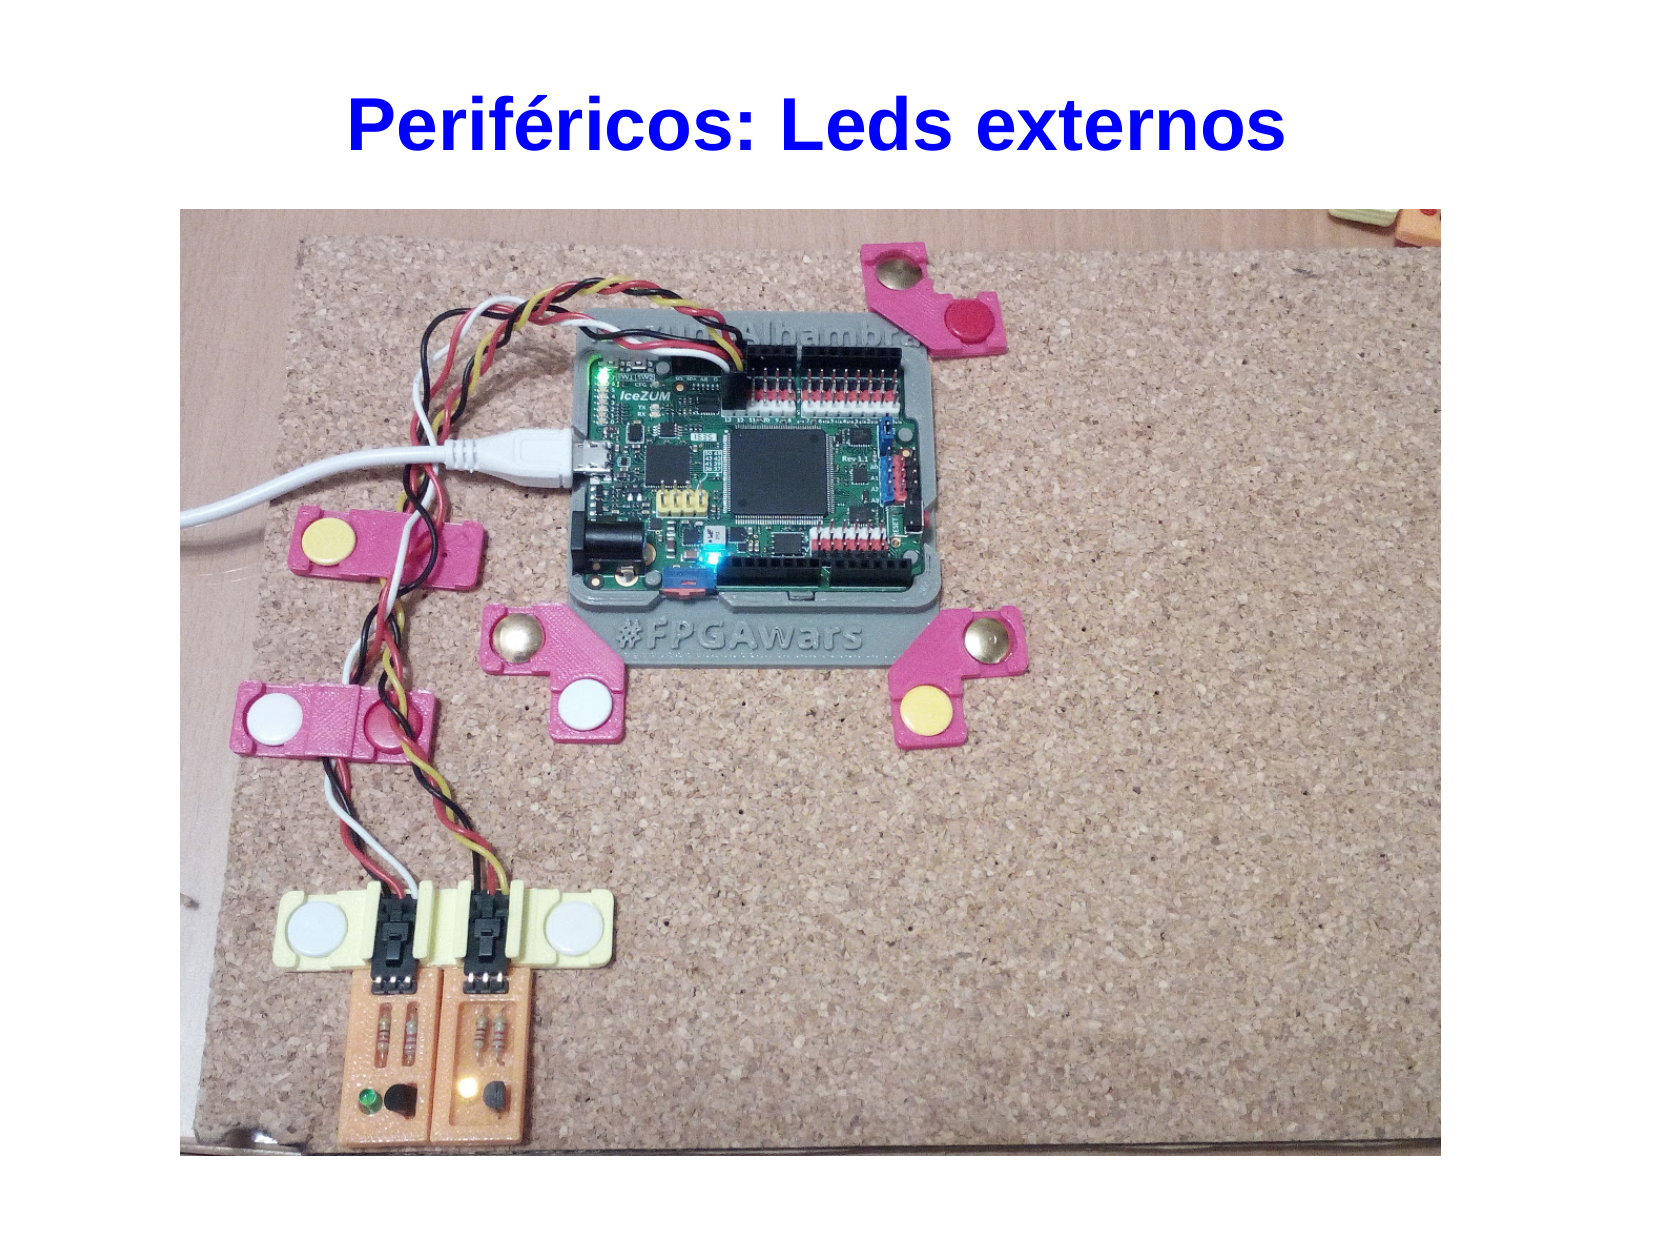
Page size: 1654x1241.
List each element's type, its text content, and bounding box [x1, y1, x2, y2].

text_box Periféricos: Leds externos [90, 75, 1546, 174]
picture [180, 209, 1441, 1156]
